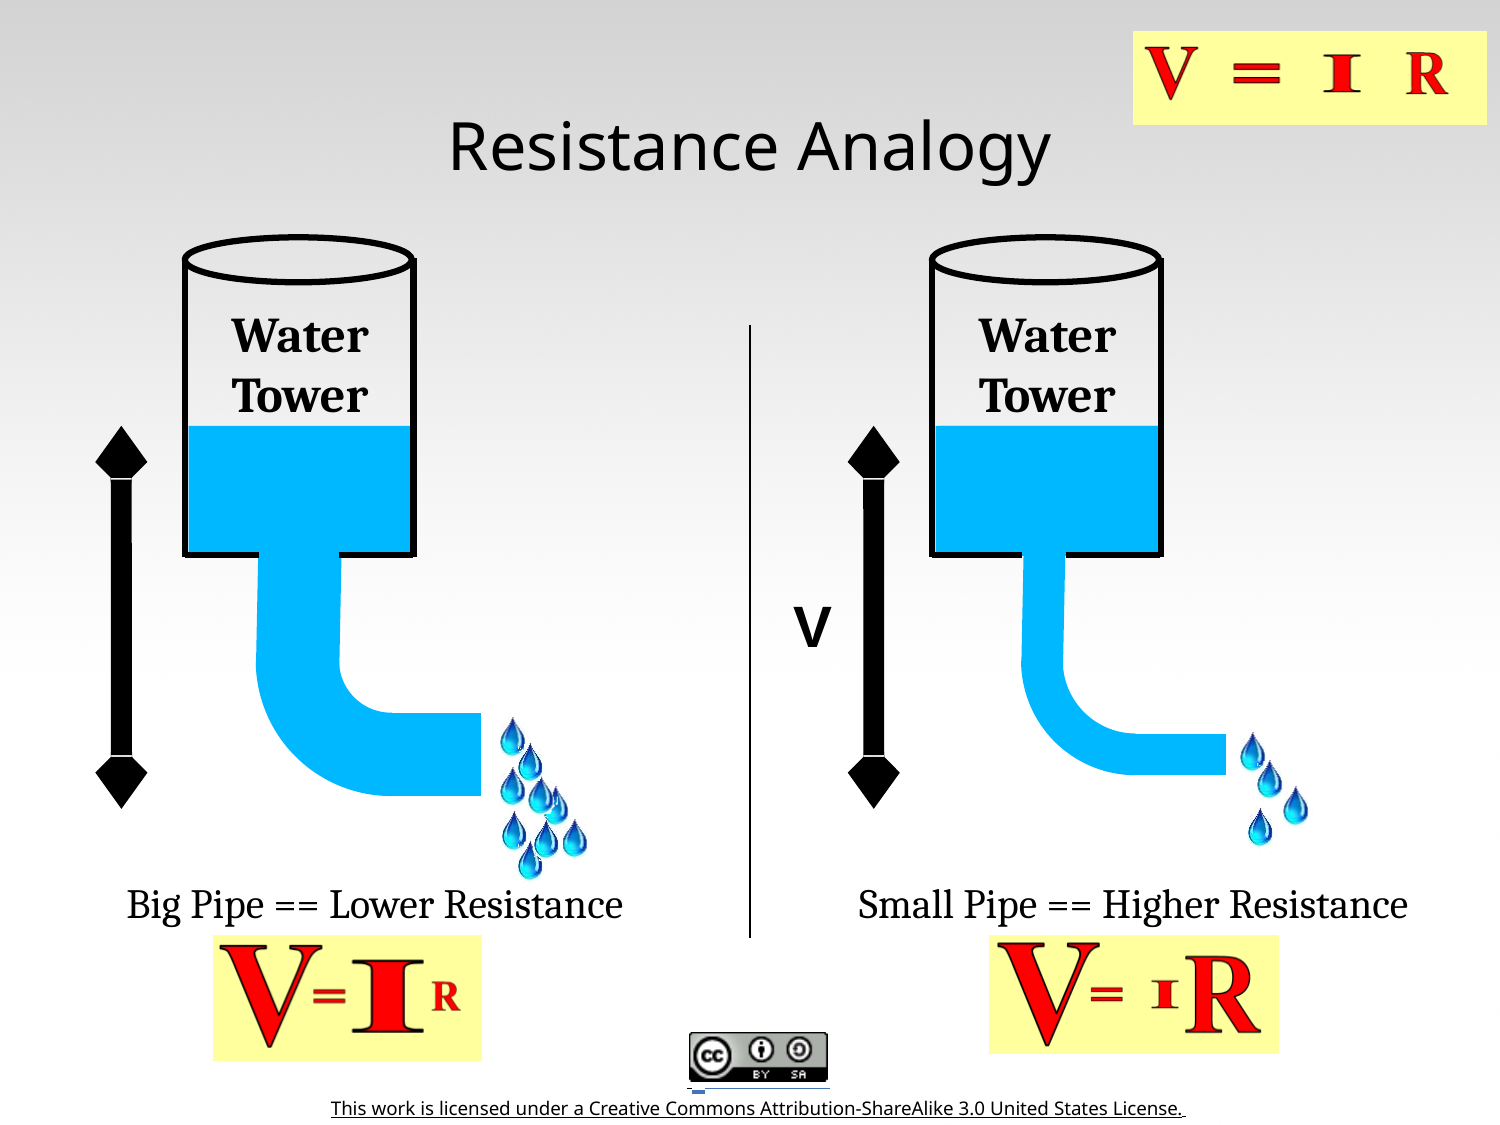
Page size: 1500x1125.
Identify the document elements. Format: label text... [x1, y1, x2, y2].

text_box [188, 425, 410, 556]
picture [0, 0, 1500, 1125]
text_box Water Tower [188, 294, 410, 425]
text_box Water Tower [935, 294, 1158, 425]
text_box Big Pipe == Lower Resistance [0, 869, 749, 935]
text_box Small Pipe == Higher Resistance [758, 869, 1500, 935]
text_box V [752, 581, 874, 667]
title Resistance Analogy [112, 50, 1388, 238]
text_box [935, 425, 1158, 556]
